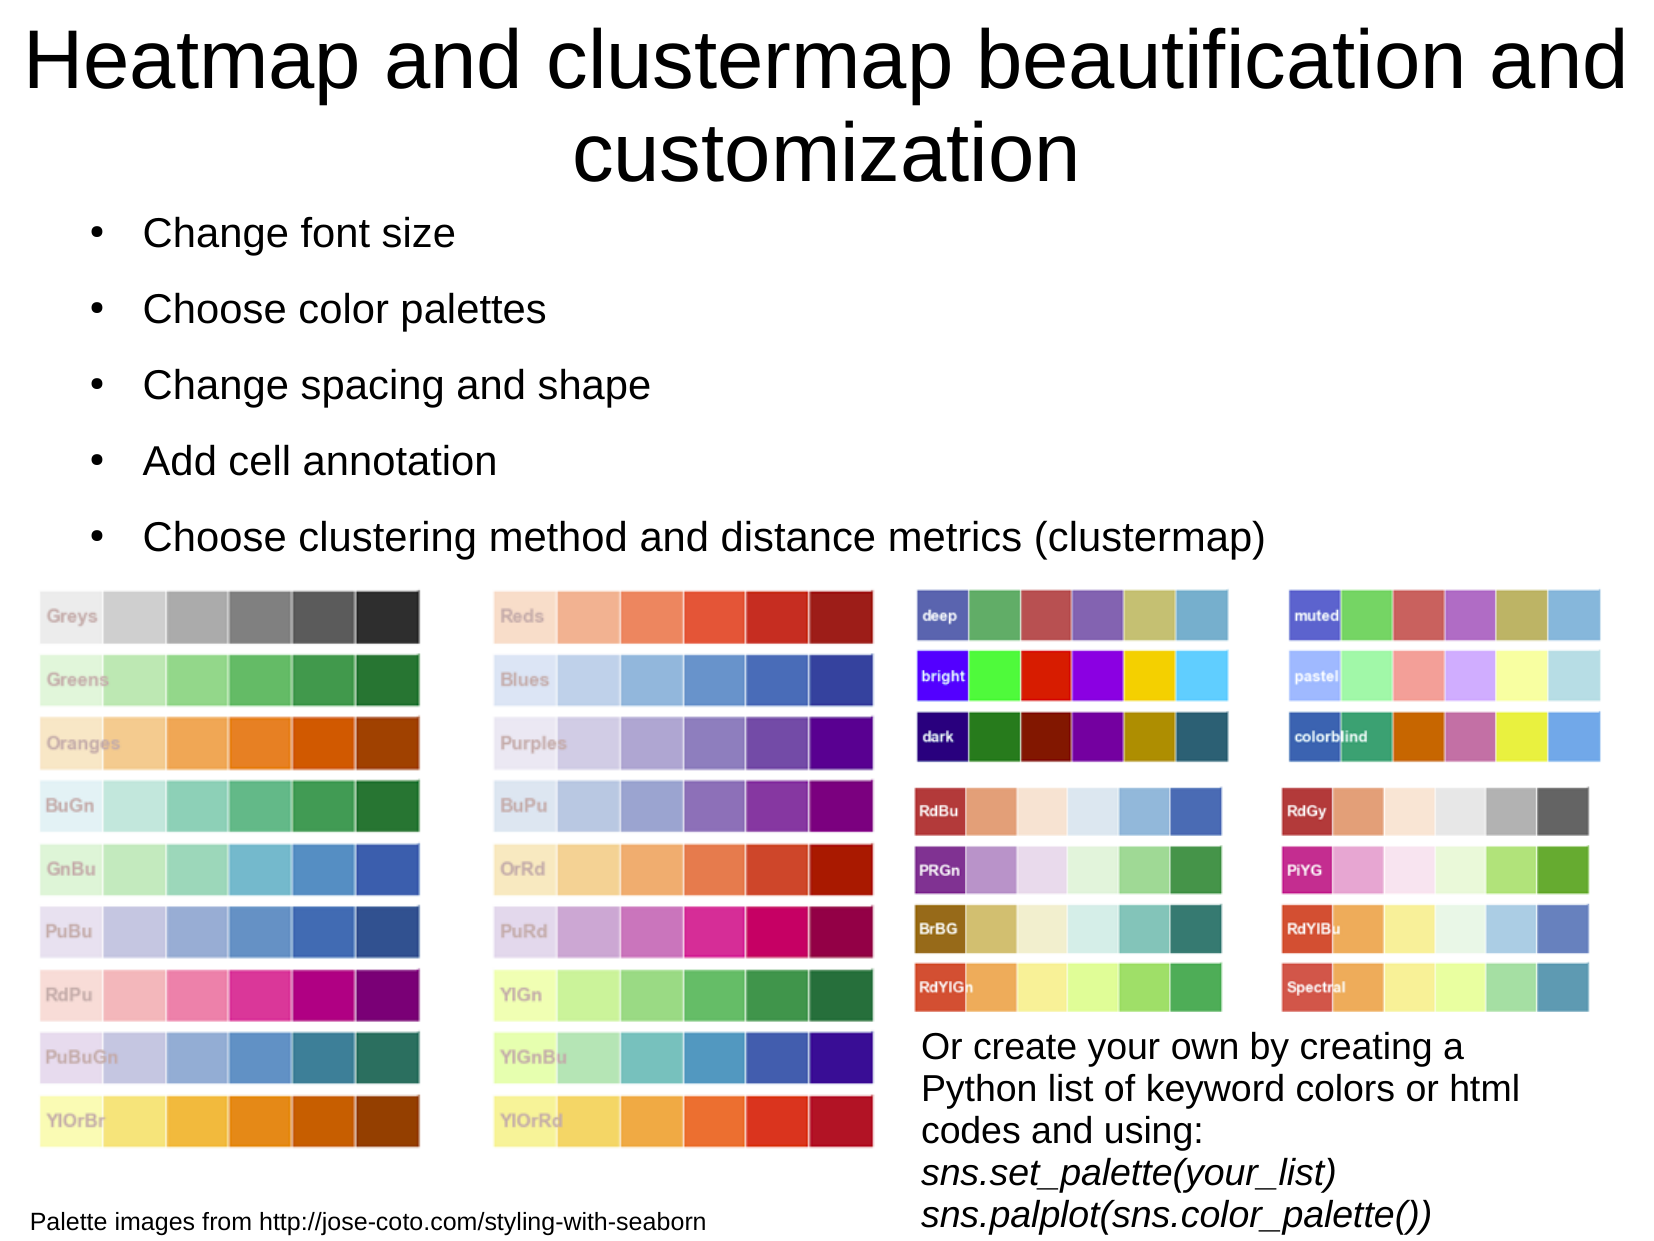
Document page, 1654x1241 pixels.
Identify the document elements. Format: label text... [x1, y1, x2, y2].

picture [904, 584, 1621, 769]
title Heatmap and clustermap beautification and customization [0, 2, 1654, 211]
picture [34, 584, 886, 1156]
picture [904, 780, 1604, 1021]
text_box Or create your own by creating a Python list of keyword colors or html codes and using: sns.set_palette(your_list) sns.palplot(sns.color_palette()) [906, 1017, 1582, 1241]
list Change font size Choose color palettes Change spacing and shape Add cell annotation Choose clustering method and distance metrics (clustermap) [71, 210, 1561, 586]
text_box Palette images from http://jose-coto.com/styling-with-seaborn [15, 1200, 736, 1241]
